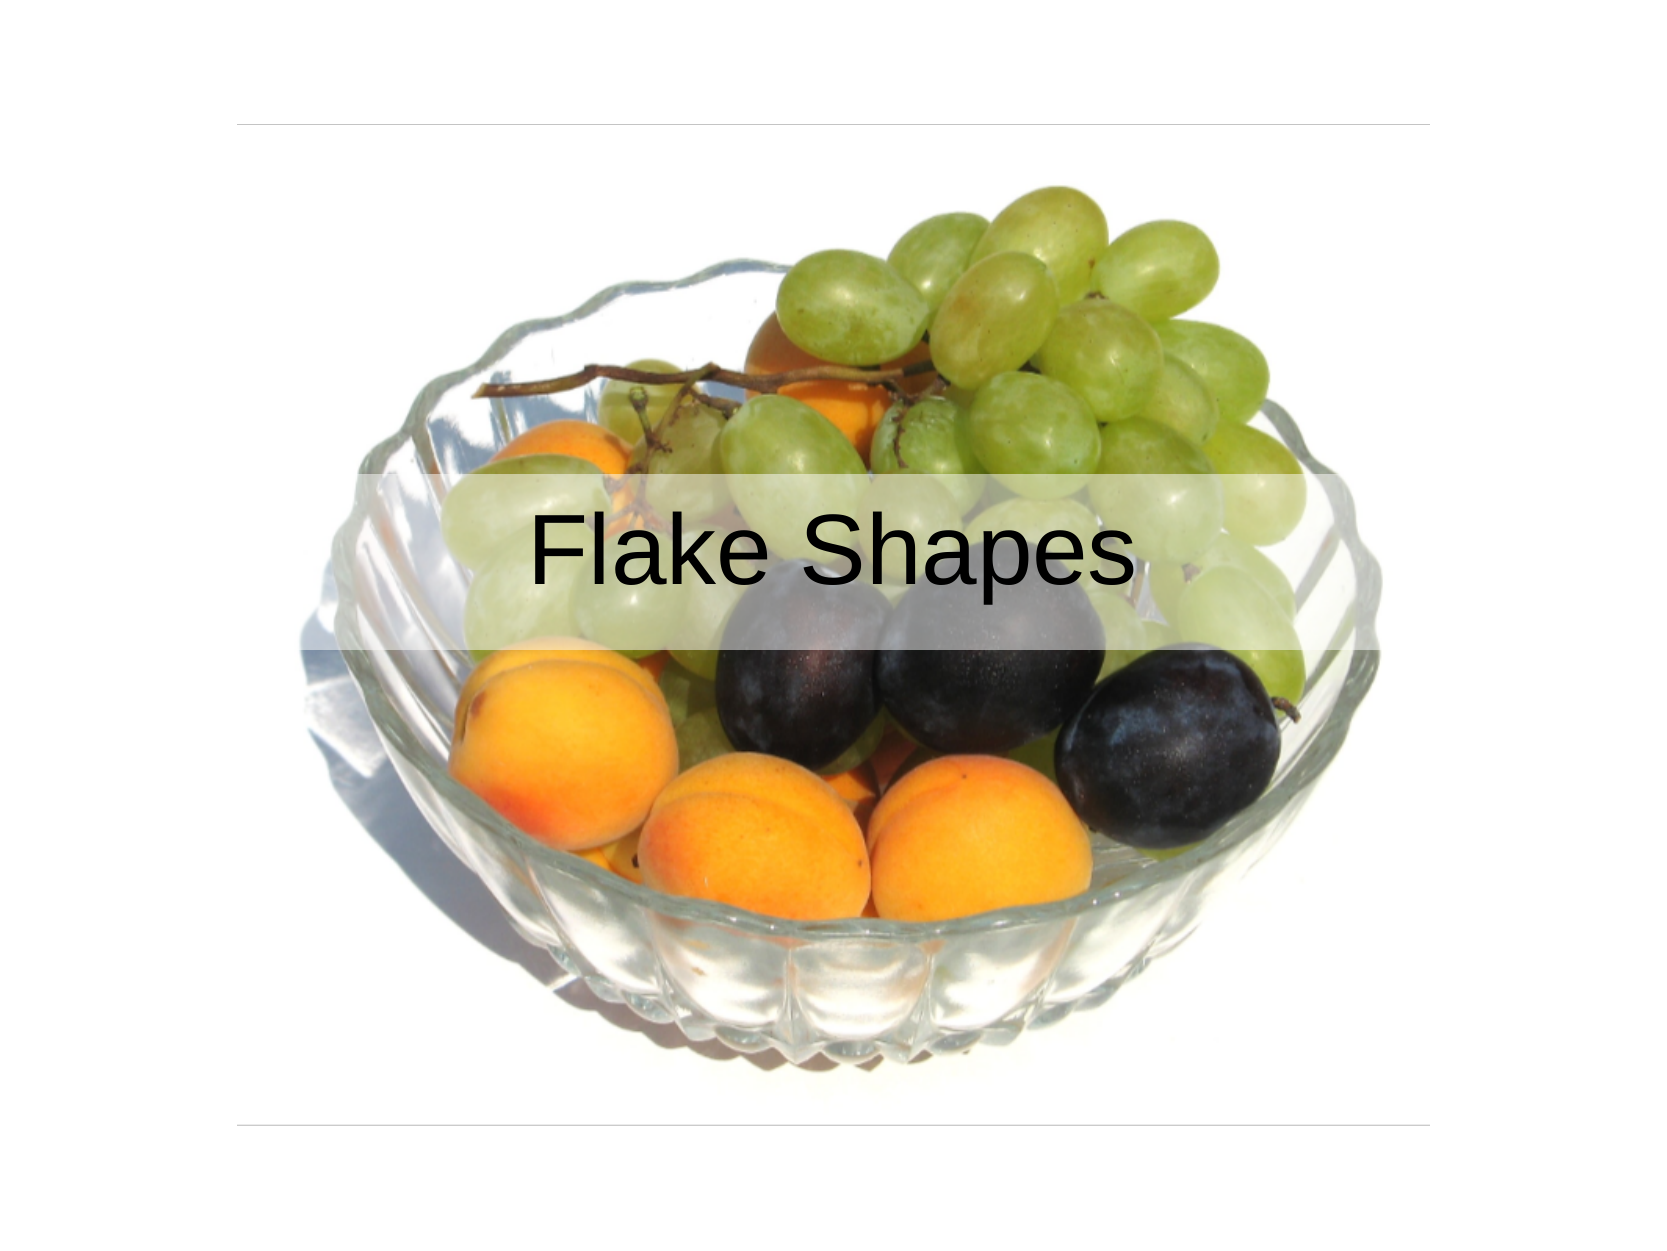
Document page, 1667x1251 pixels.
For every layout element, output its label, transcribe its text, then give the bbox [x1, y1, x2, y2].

title Flake Shapes [131, 500, 1536, 701]
picture [0, 123, 1667, 651]
picture [237, 701, 1430, 1127]
